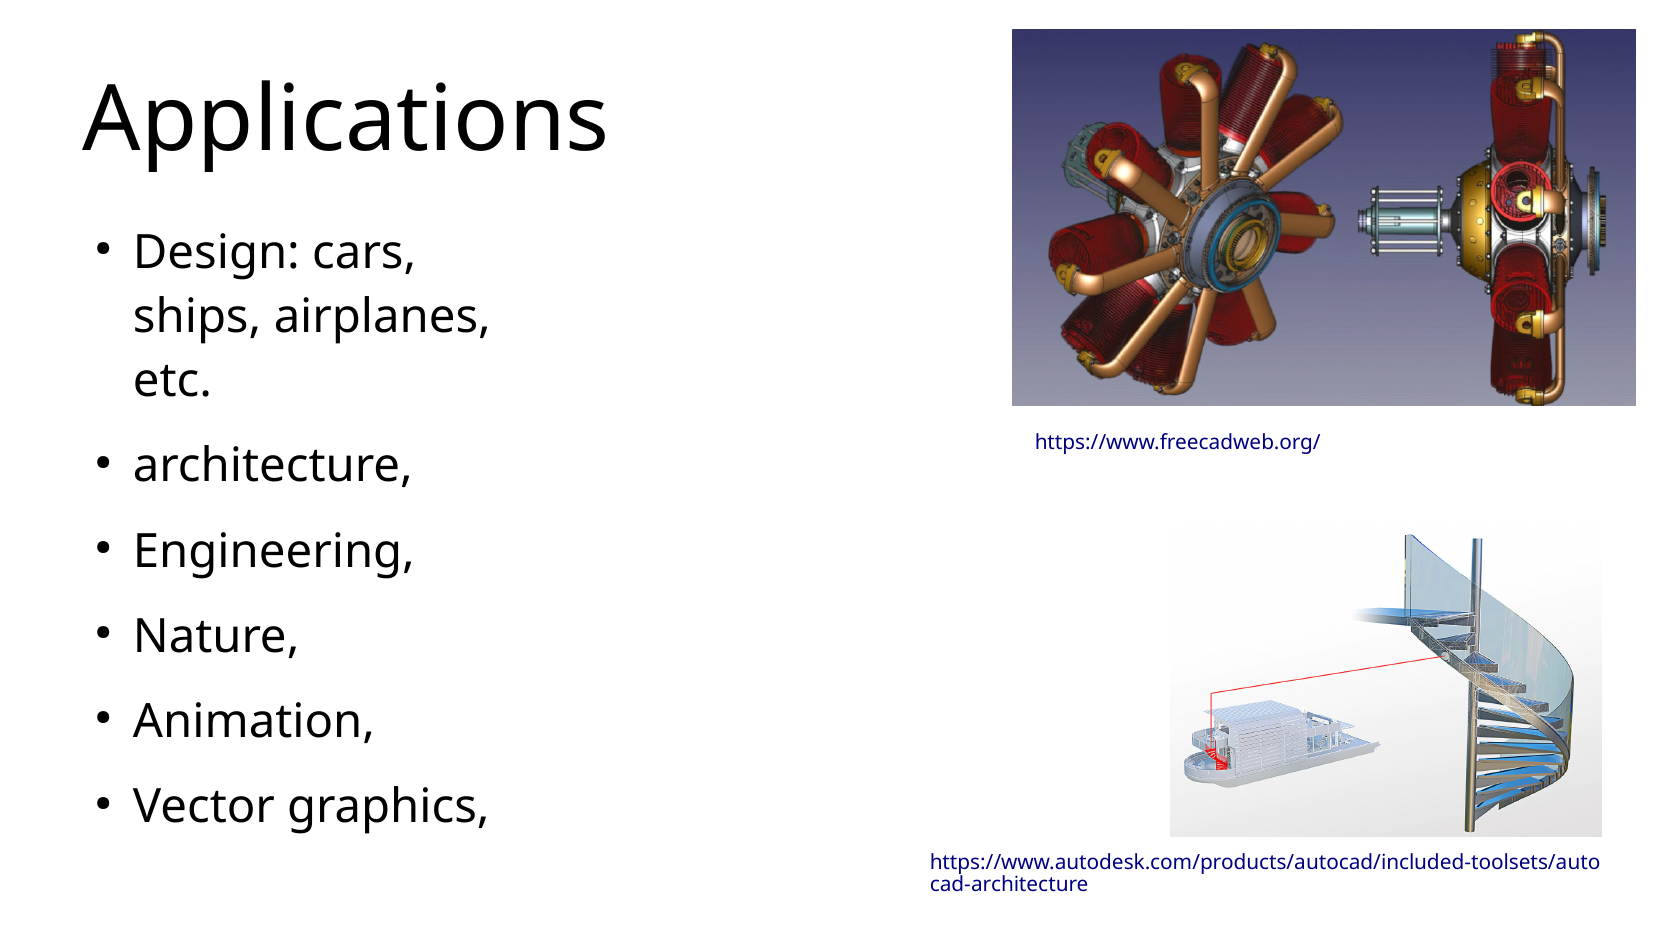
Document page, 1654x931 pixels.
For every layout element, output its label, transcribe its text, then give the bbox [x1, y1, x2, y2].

text_box https://www.autodesk.com/products/autocad/included-toolsets/autocad-architecture [915, 840, 1621, 907]
picture [1012, 29, 1636, 407]
title Applications [82, 37, 1012, 193]
picture [1170, 524, 1602, 837]
list Design: cars, ships, airplanes, etc. architecture, Engineering, Nature, Animation, Vector graphics, [82, 217, 496, 856]
text_box https://www.freecadweb.org/ [1020, 420, 1561, 461]
